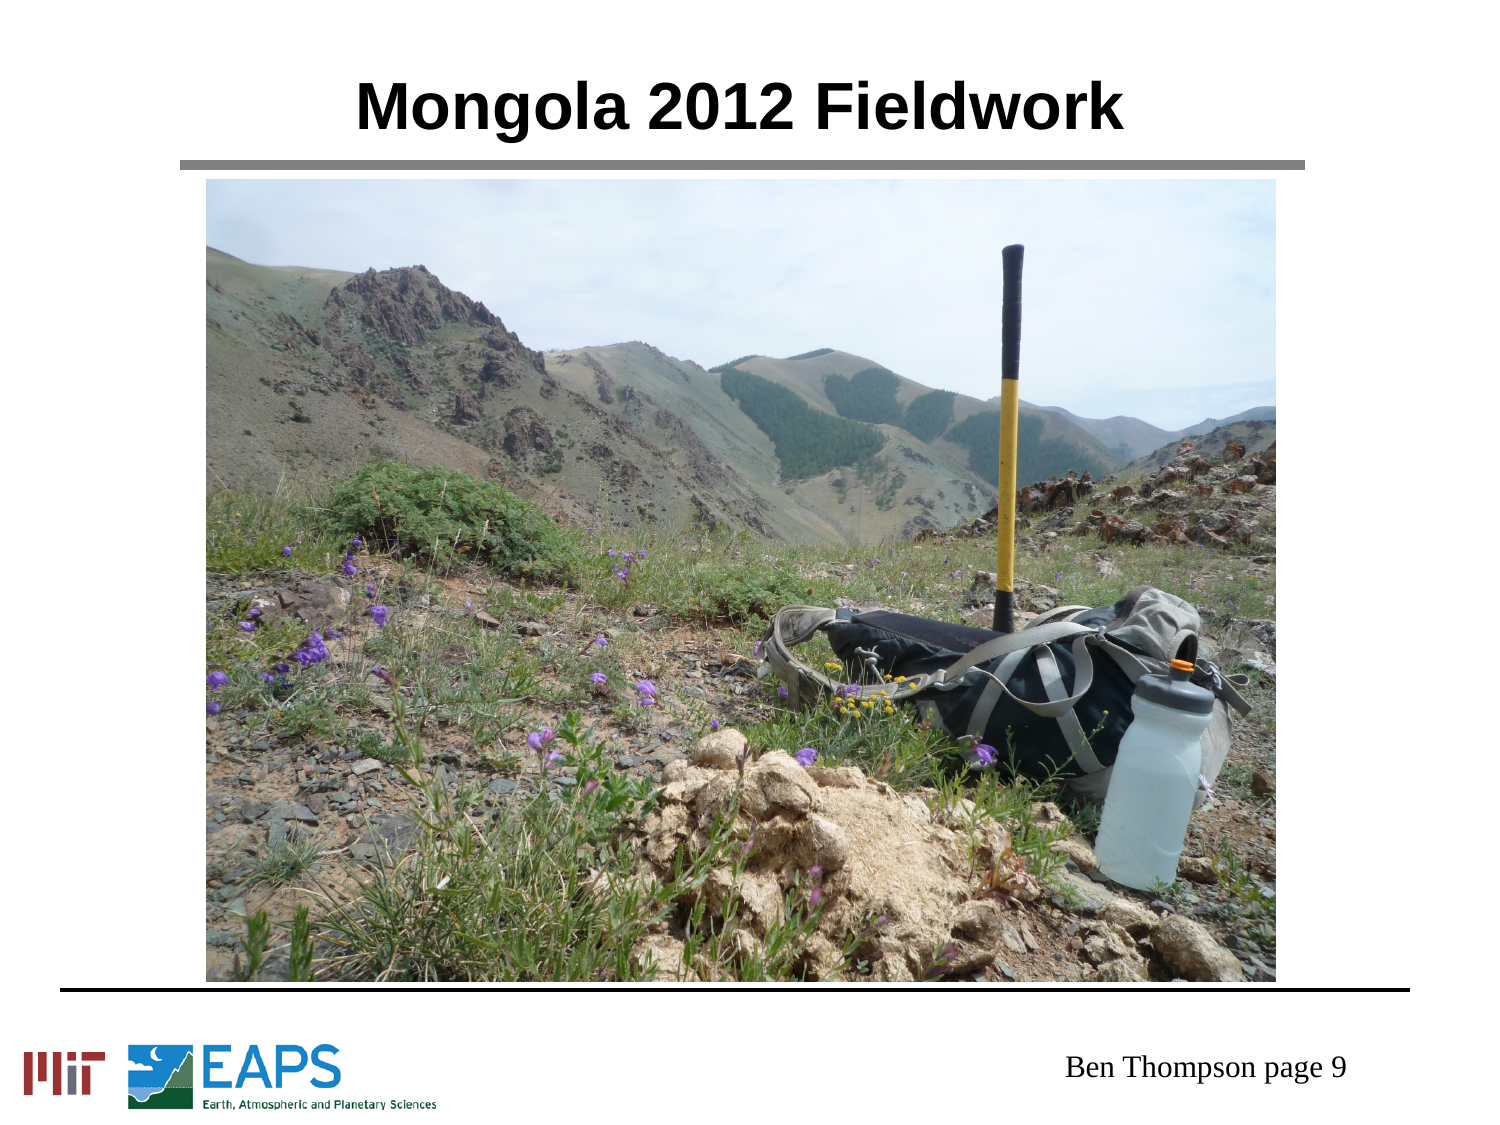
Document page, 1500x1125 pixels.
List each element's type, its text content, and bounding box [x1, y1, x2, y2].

picture [206, 179, 1276, 982]
title Mongola 2012 Fieldwork [161, 49, 1321, 165]
picture [128, 1044, 436, 1110]
